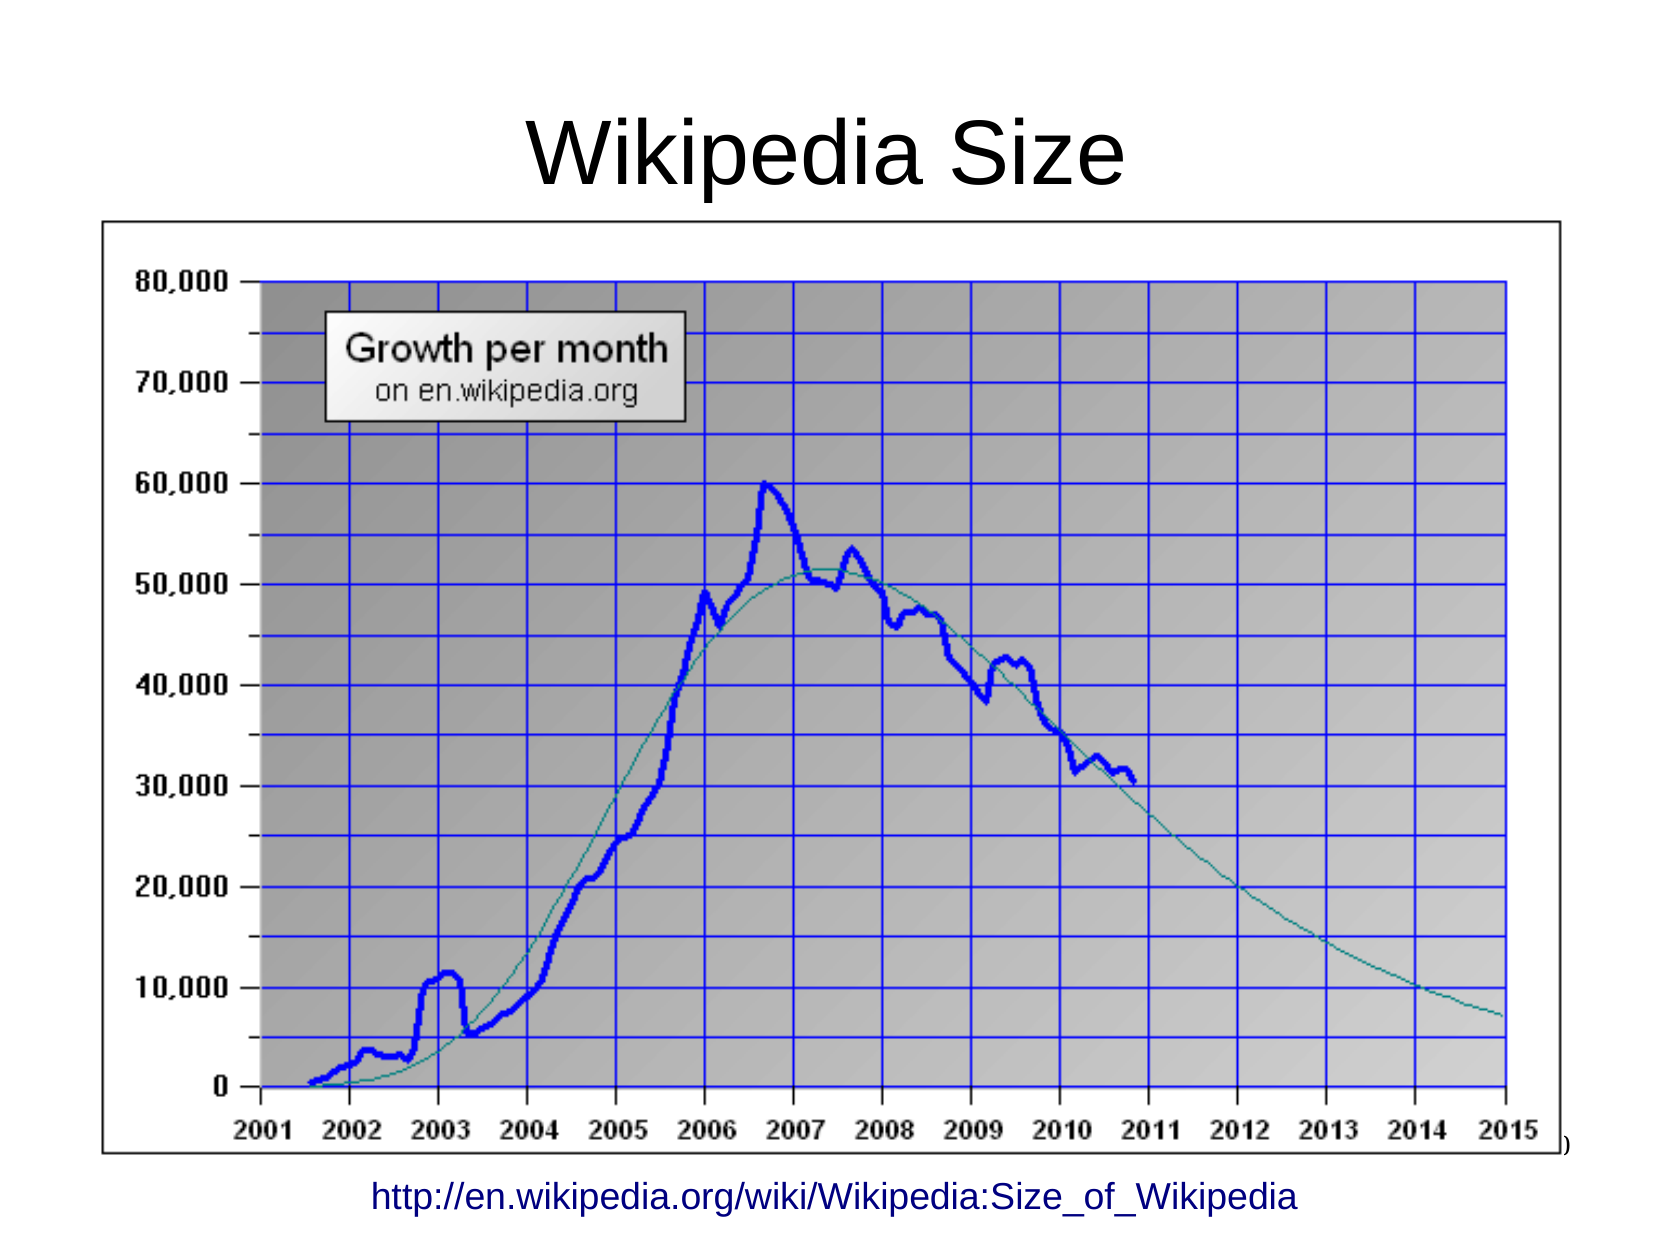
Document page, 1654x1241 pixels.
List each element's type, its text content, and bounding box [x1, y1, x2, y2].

title Wikipedia Size [82, 49, 1571, 257]
text_box http://en.wikipedia.org/wiki/Wikipedia:Size_of_Wikipedia [356, 1167, 1388, 1225]
picture [100, 219, 1564, 1157]
